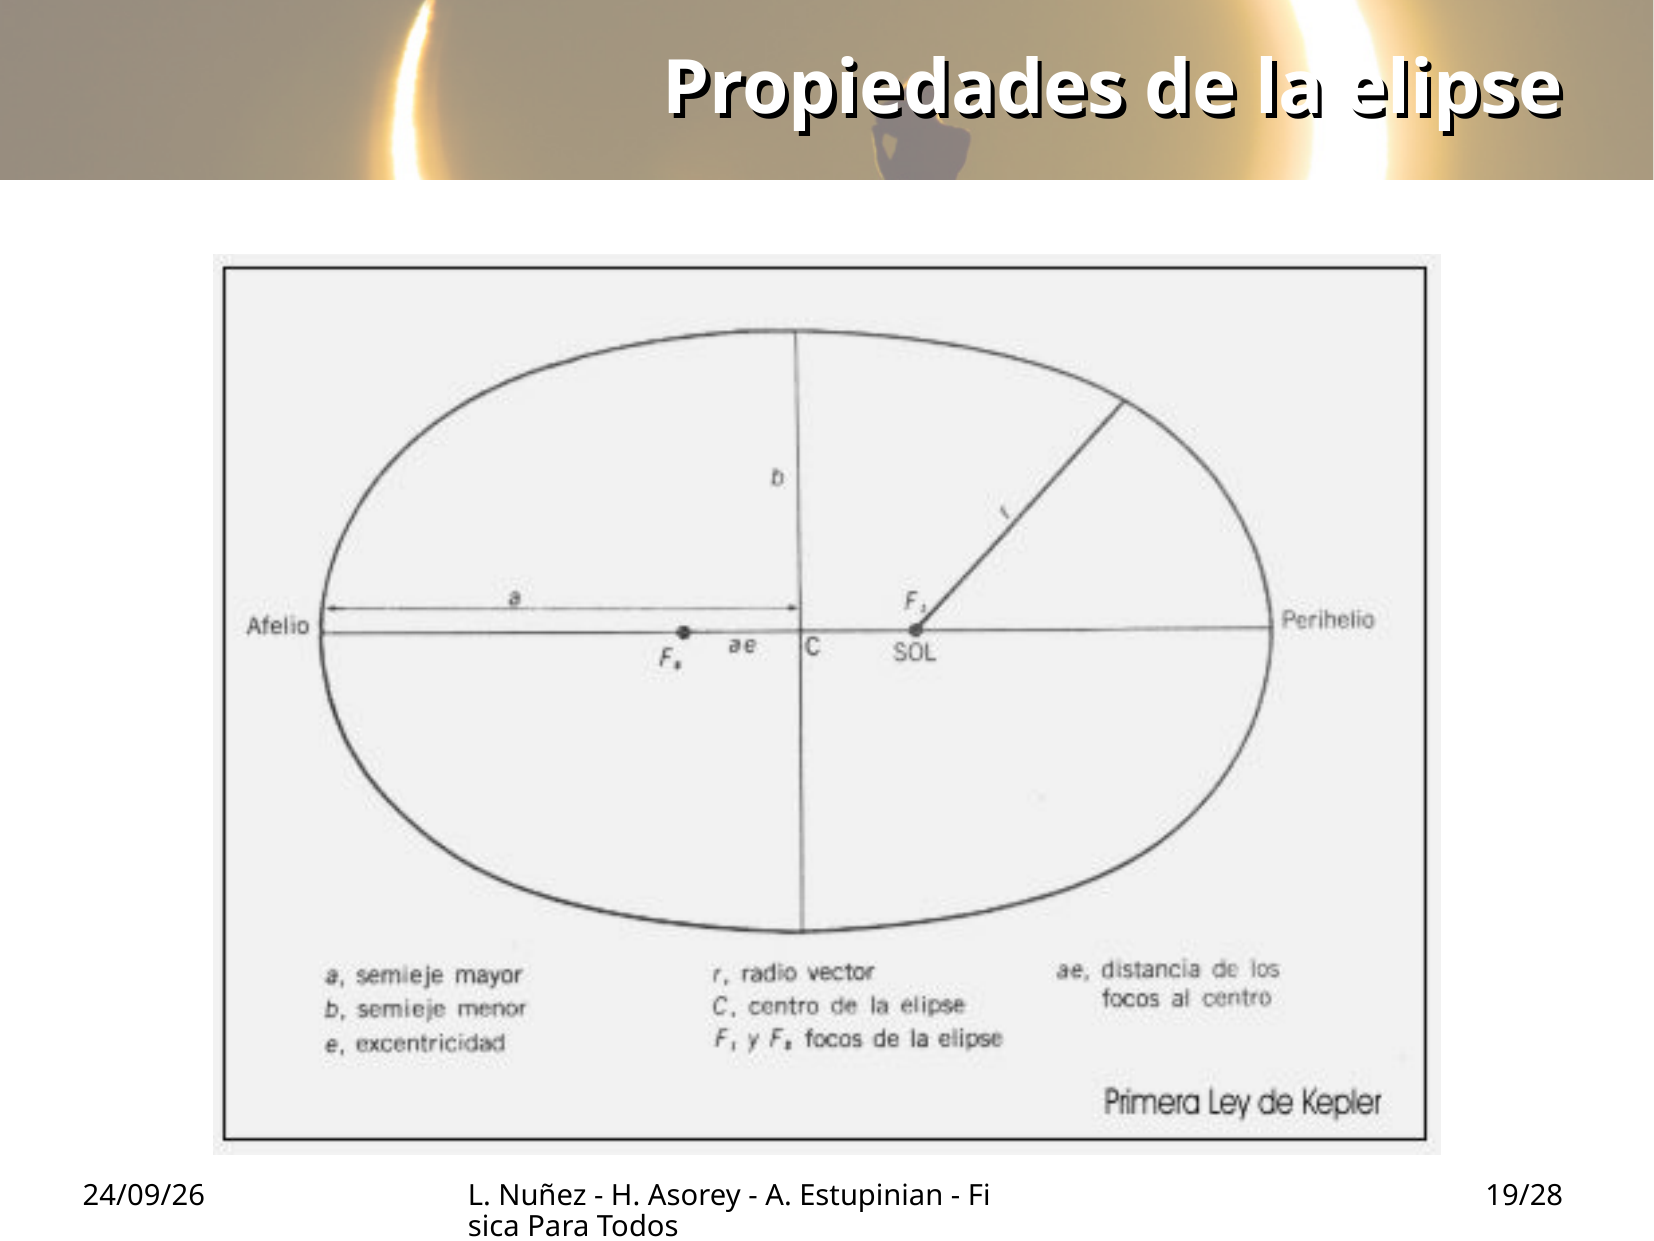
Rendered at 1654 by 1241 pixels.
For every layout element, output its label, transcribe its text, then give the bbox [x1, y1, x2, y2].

title Propiedades de la elipse [75, 19, 1564, 151]
picture [213, 254, 1441, 1156]
picture [0, 0, 1654, 180]
